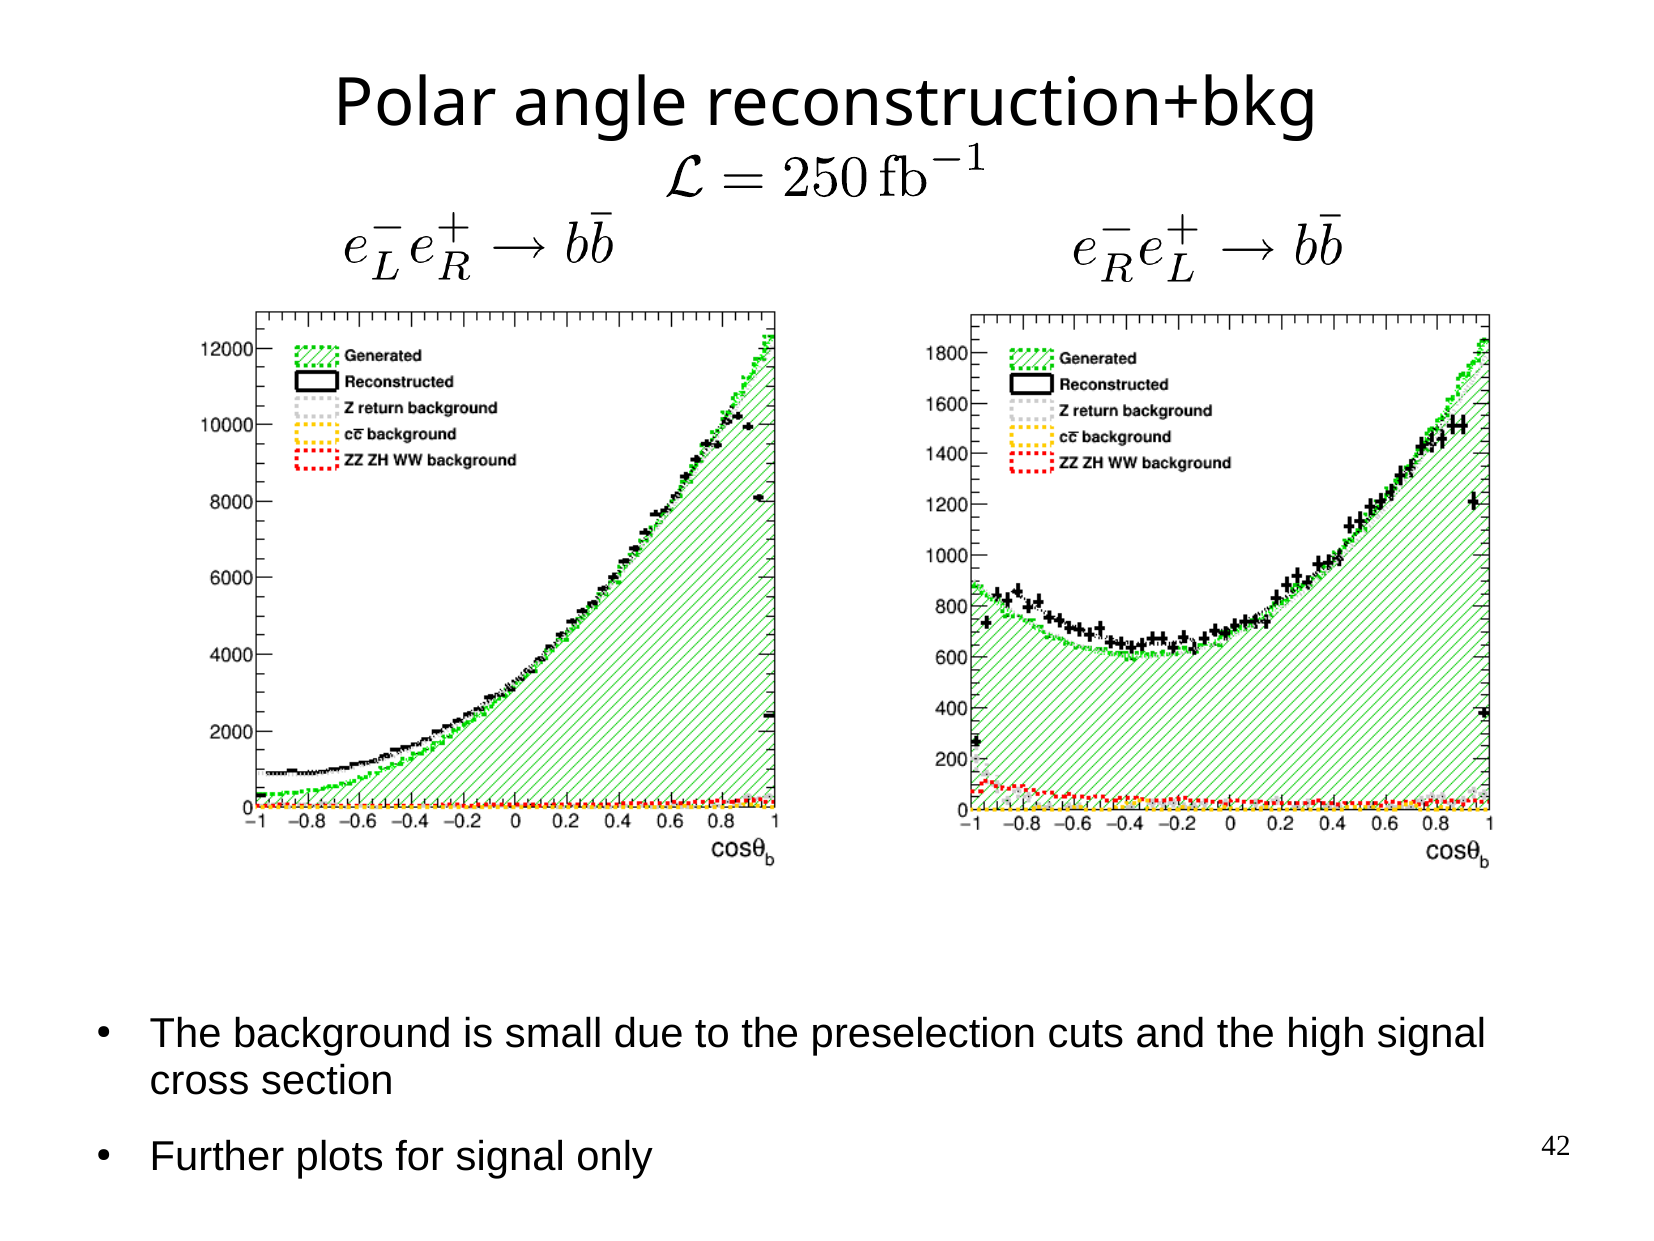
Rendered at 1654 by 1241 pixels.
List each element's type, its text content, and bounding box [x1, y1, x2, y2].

text_box [664, 142, 988, 198]
picture [344, 212, 613, 281]
picture [916, 288, 1519, 870]
list The background is small due to the preselection cuts and the high signal cross section Further plots for signal only [78, 1009, 1571, 1221]
picture [201, 285, 804, 868]
picture [1073, 214, 1342, 282]
title Polar angle reconstruction+bkg [82, 49, 1571, 151]
